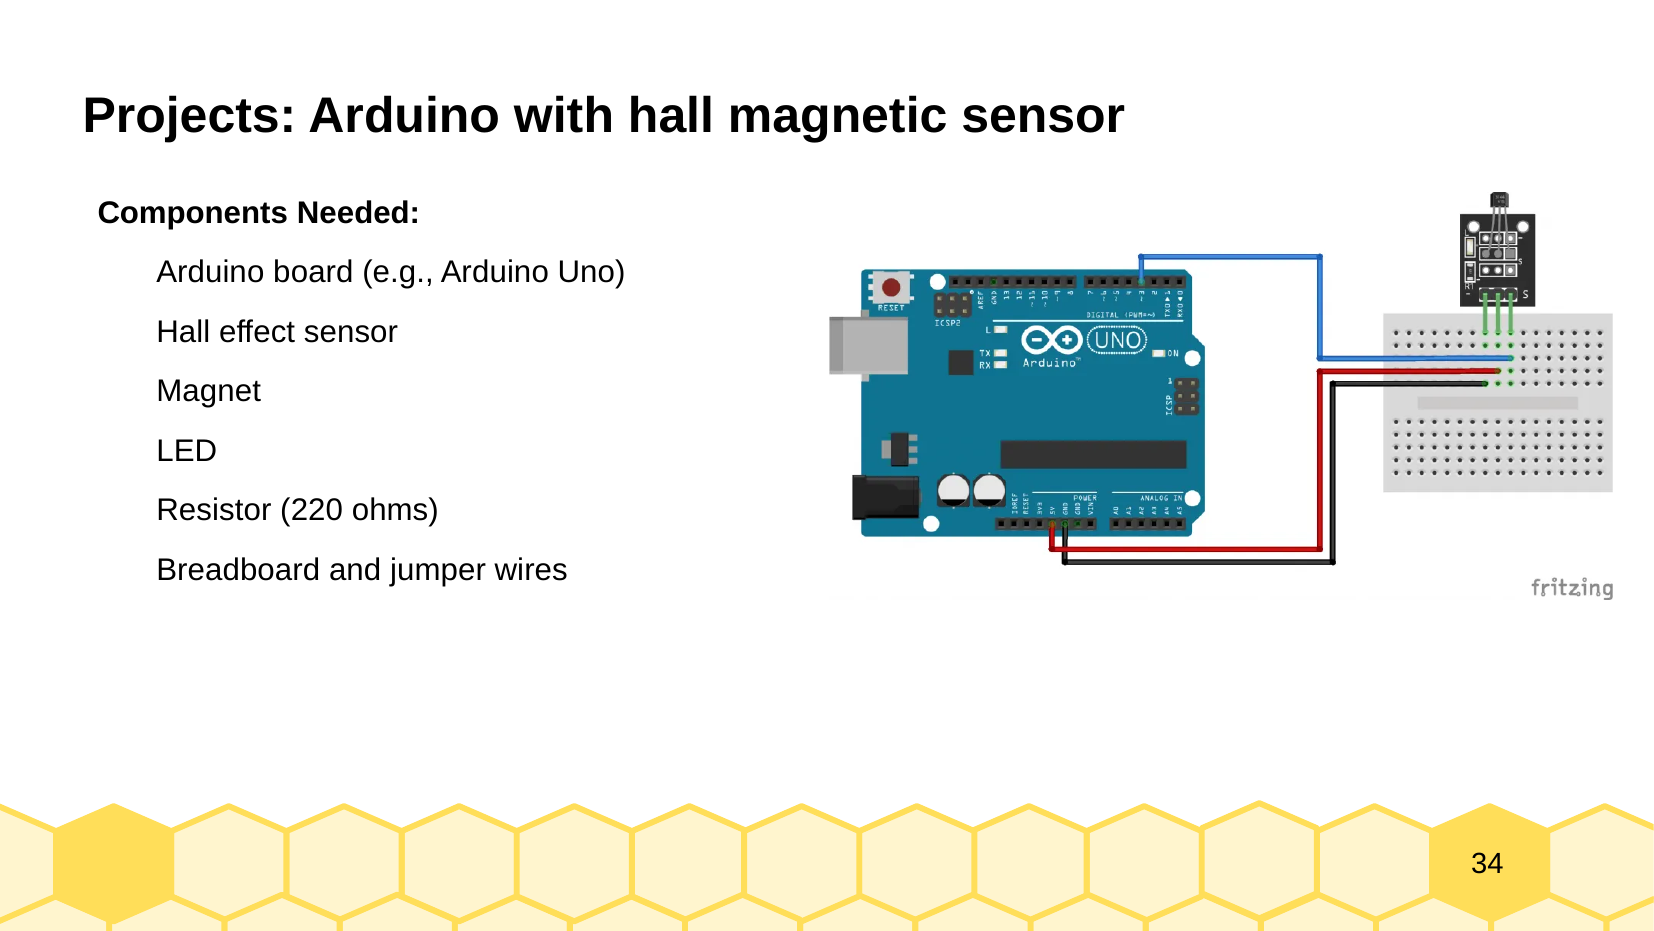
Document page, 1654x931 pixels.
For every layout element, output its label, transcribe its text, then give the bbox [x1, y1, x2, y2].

picture [829, 192, 1613, 601]
title Projects: Arduino with hall magnetic sensor [82, 37, 1571, 193]
text_box Components Needed: Arduino board (e.g., Arduino Uno) Hall effect sensor Magnet LED Resistor (220 ohms) Breadboard and jumper wires [82, 187, 713, 713]
